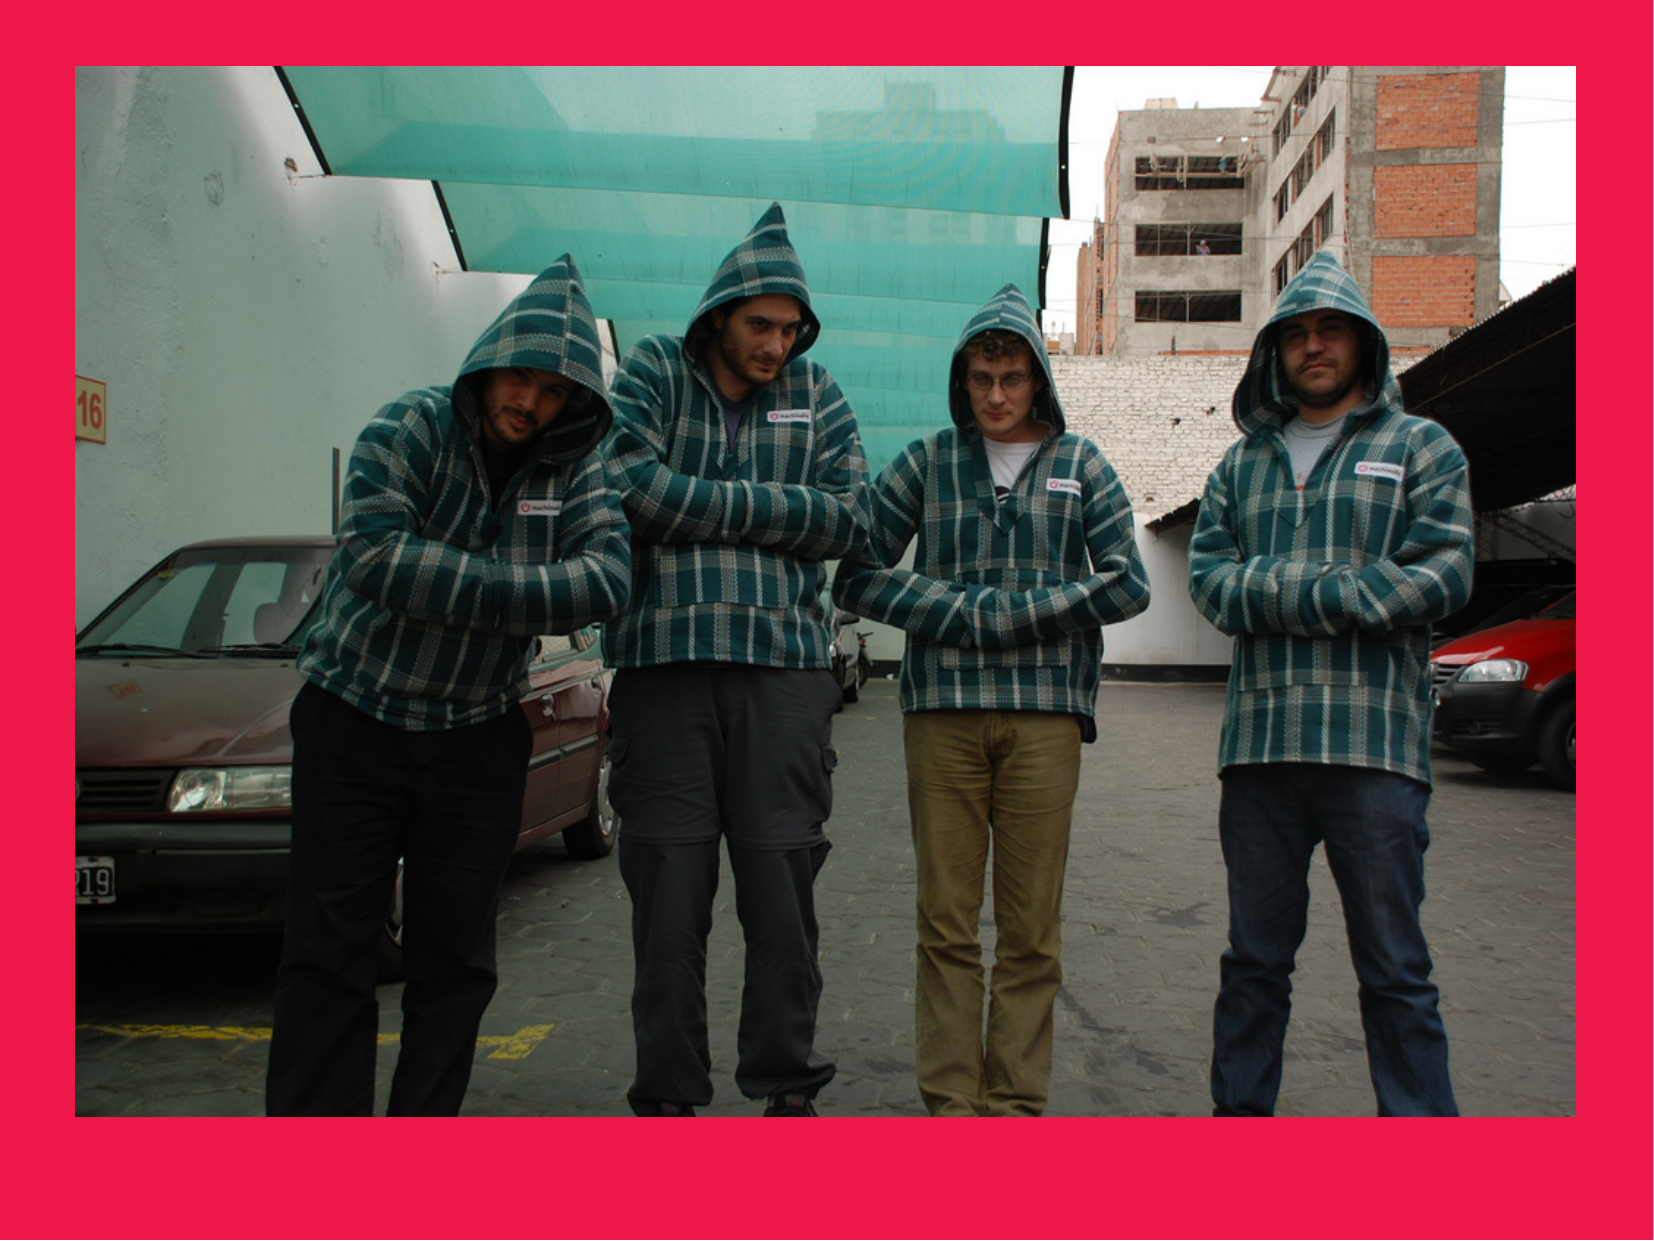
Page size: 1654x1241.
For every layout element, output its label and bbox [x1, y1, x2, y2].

picture [75, 66, 1576, 1118]
